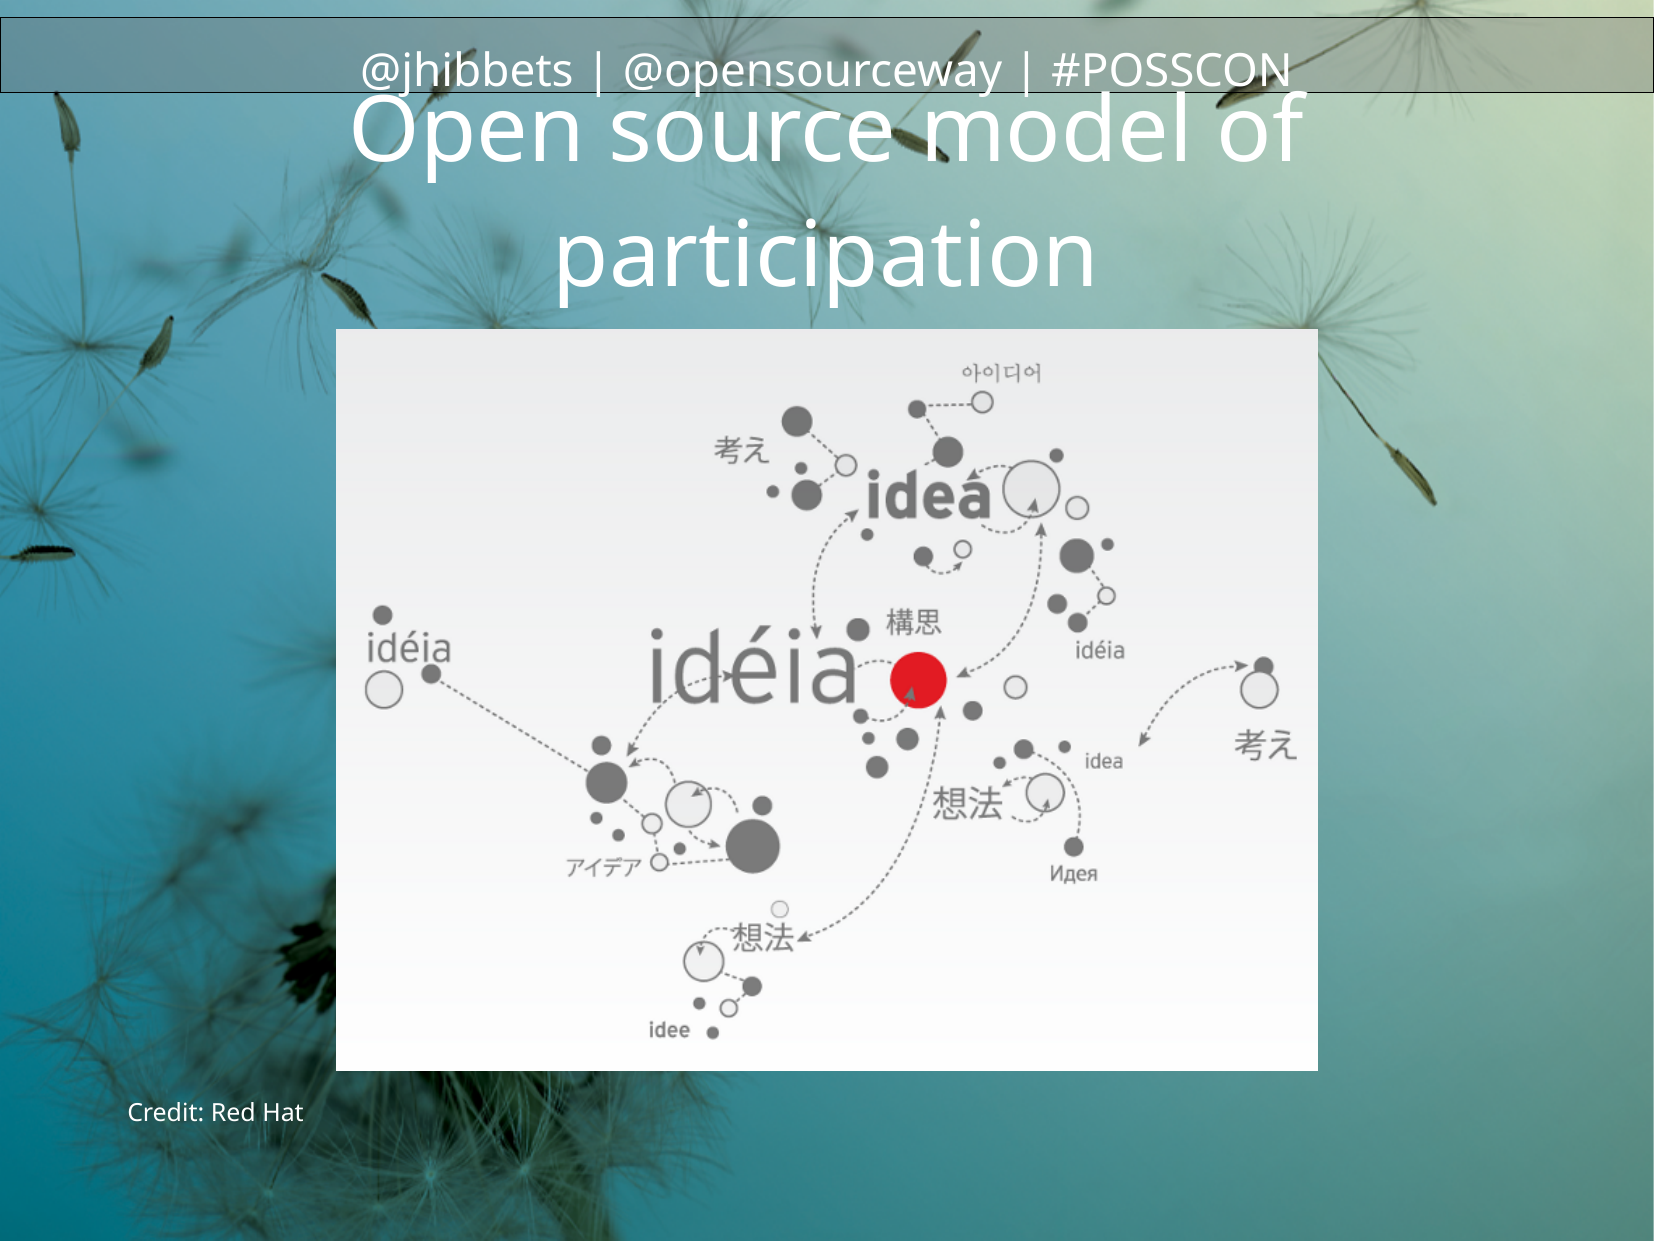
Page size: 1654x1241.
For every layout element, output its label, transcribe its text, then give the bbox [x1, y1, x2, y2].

picture [0, 0, 1654, 17]
title Open source model of participation [82, 84, 1571, 292]
picture [0, 93, 1654, 1241]
text_box Credit: Red Hat [112, 1087, 325, 1128]
